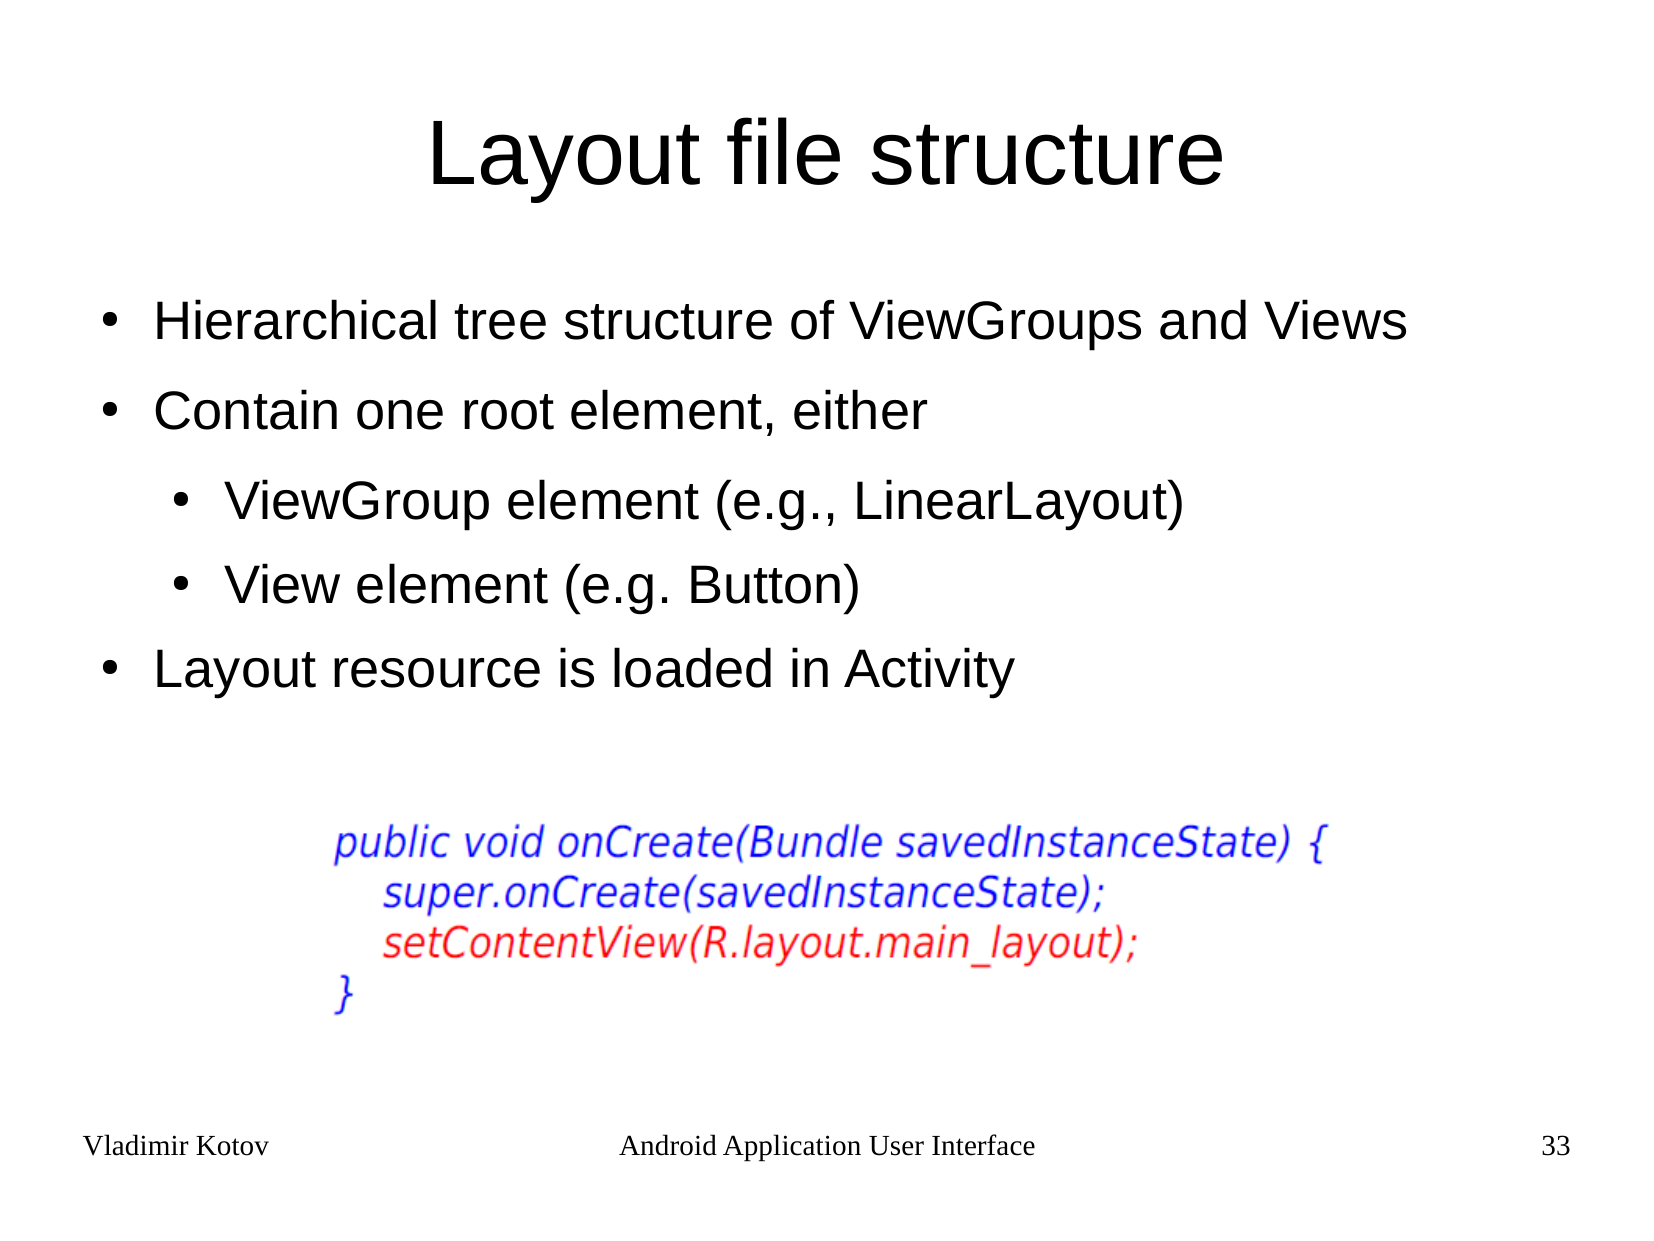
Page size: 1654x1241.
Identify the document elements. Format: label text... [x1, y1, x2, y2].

list Hierarchical tree structure of ViewGroups and Views Contain one root element, either ViewGroup element (e.g., LinearLayout) View element (e.g. Button) Layout resource is loaded in Activity [82, 290, 1571, 769]
title Layout file structure [82, 56, 1571, 250]
picture [320, 807, 1351, 1033]
